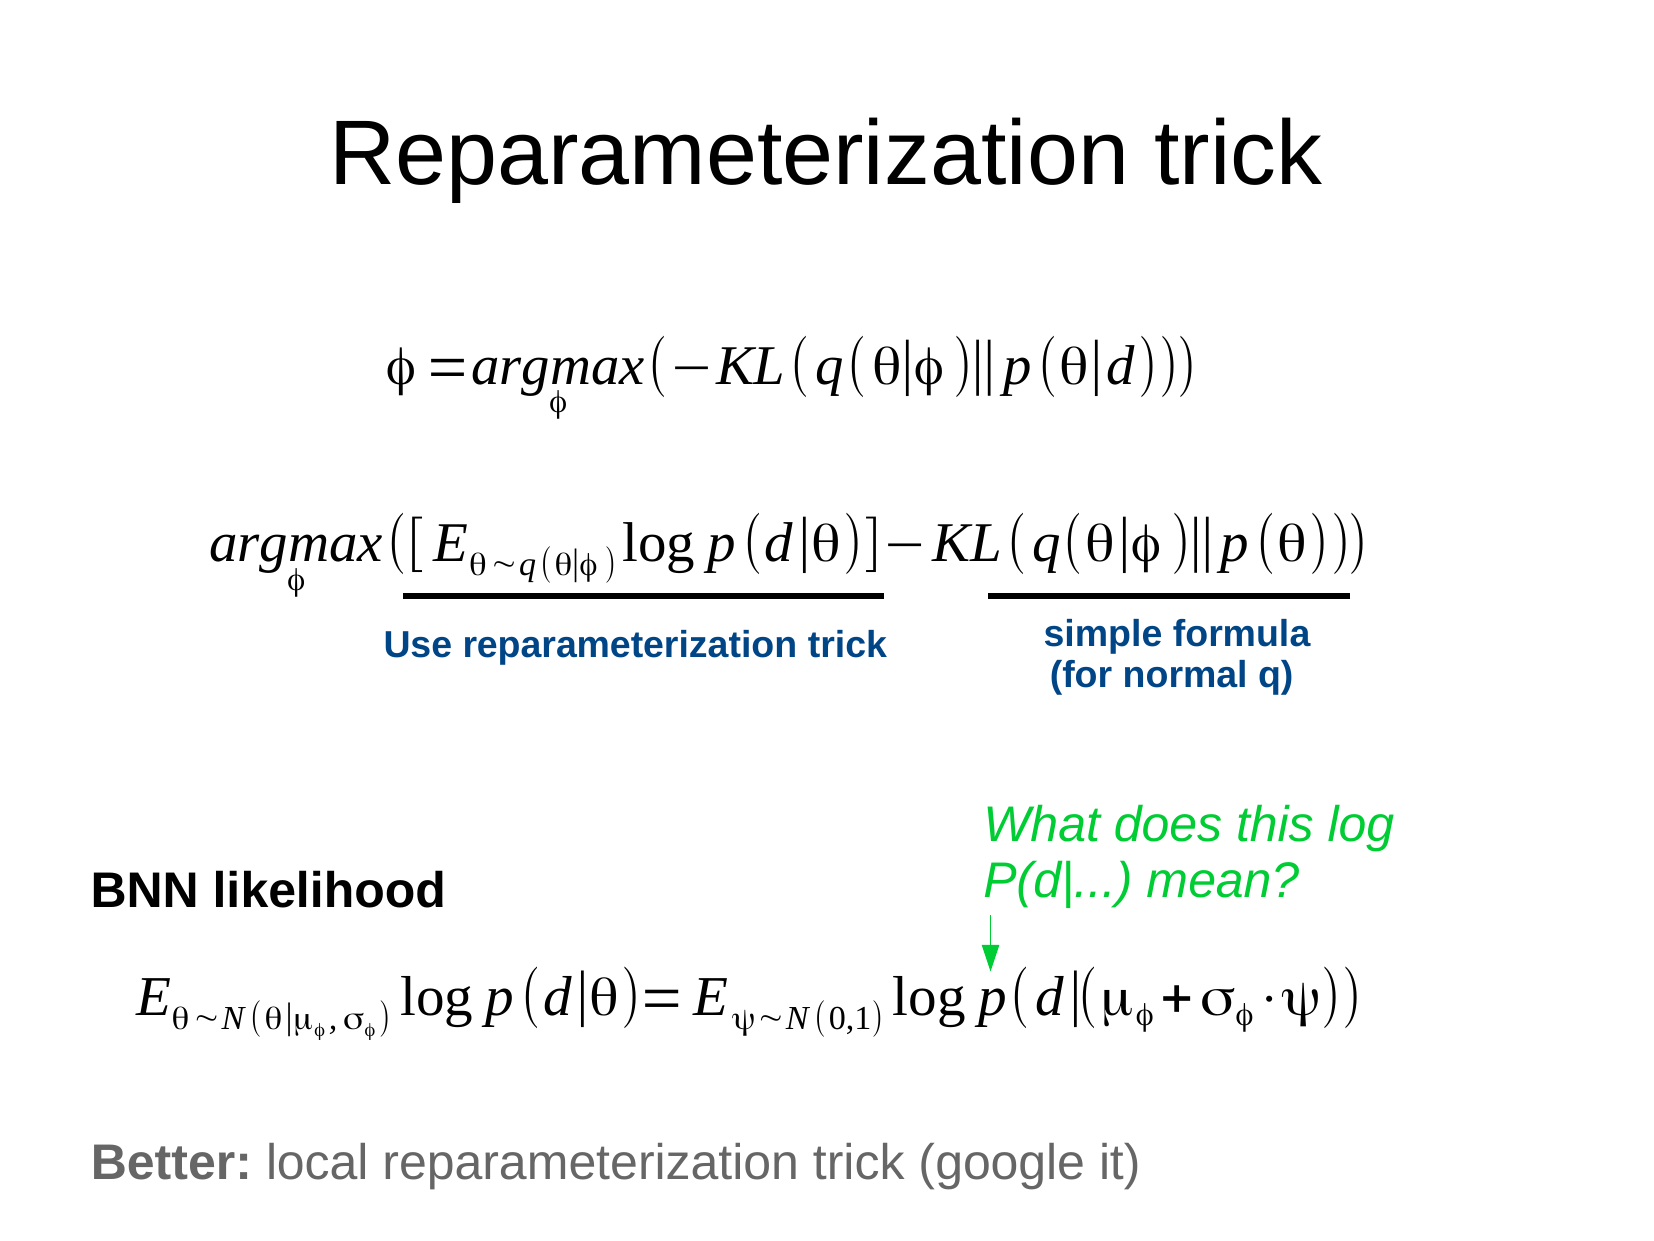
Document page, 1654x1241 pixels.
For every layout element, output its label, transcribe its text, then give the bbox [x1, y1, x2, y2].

text_box simple formula (for normal q) [1018, 604, 1326, 704]
chart [118, 962, 1376, 1040]
text_box Better: local reparameterization trick (google it) [76, 1126, 1157, 1198]
text_box BNN likelihood [75, 855, 462, 927]
text_box What does this log P(d|...) mean? [947, 795, 1476, 909]
chart [194, 509, 1383, 598]
title Reparameterization trick [82, 49, 1571, 257]
chart [372, 332, 1212, 421]
text_box Use reparameterization trick [368, 616, 903, 674]
